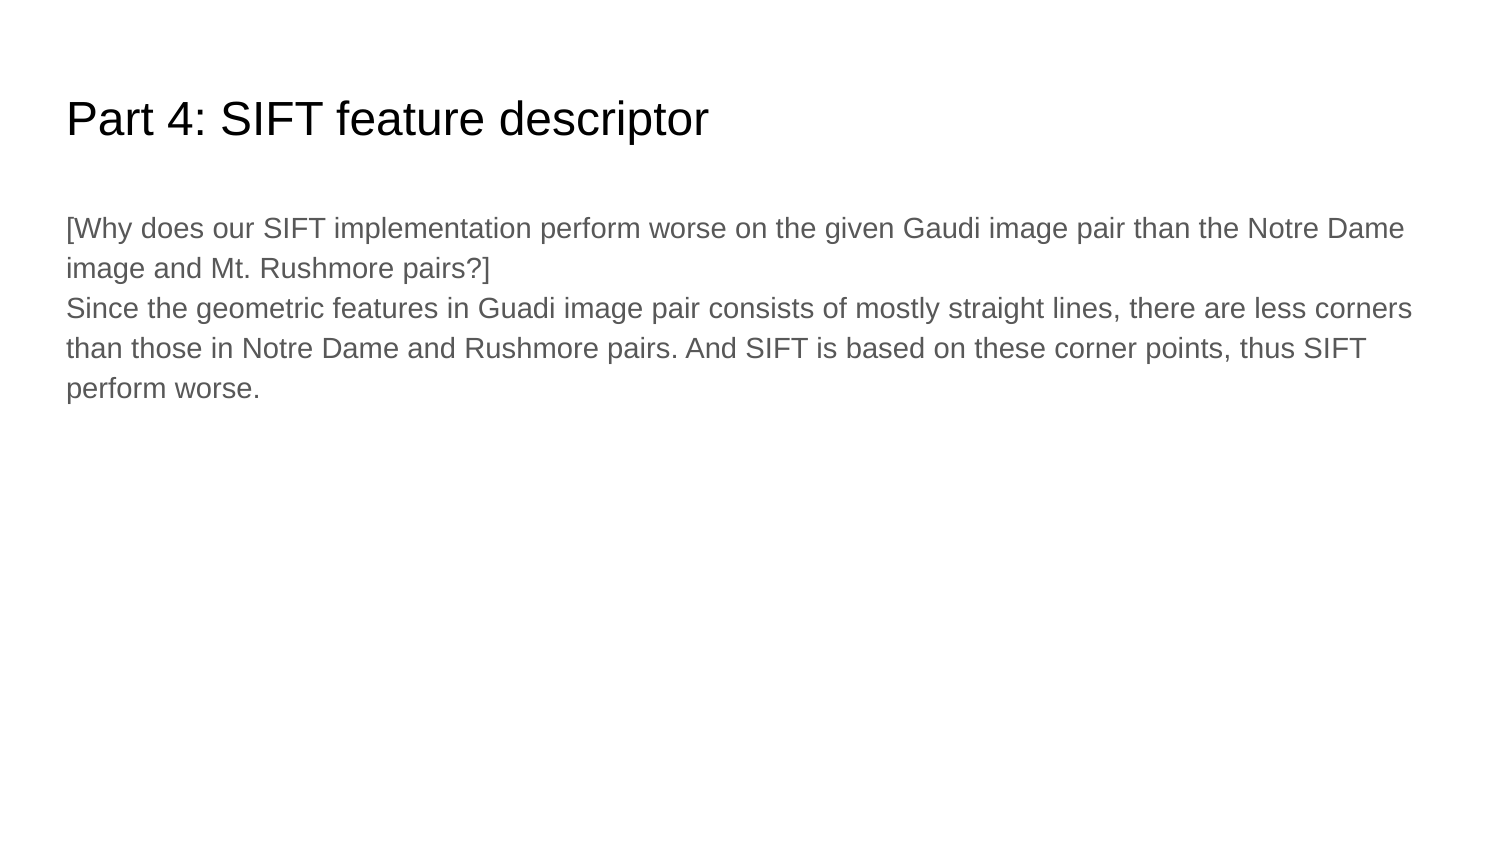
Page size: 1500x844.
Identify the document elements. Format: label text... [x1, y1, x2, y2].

list [Why does our SIFT implementation perform worse on the given Gaudi image pair than the Notre Dame image and Mt. Rushmore pairs?] Since the geometric features in Guadi image pair consists of mostly straight lines, there are less corners than those in Notre Dame and Rushmore pairs. And SIFT is based on these corner points, thus SIFT perform worse. [51, 189, 1449, 750]
title Part 4: SIFT feature descriptor [51, 72, 1449, 167]
